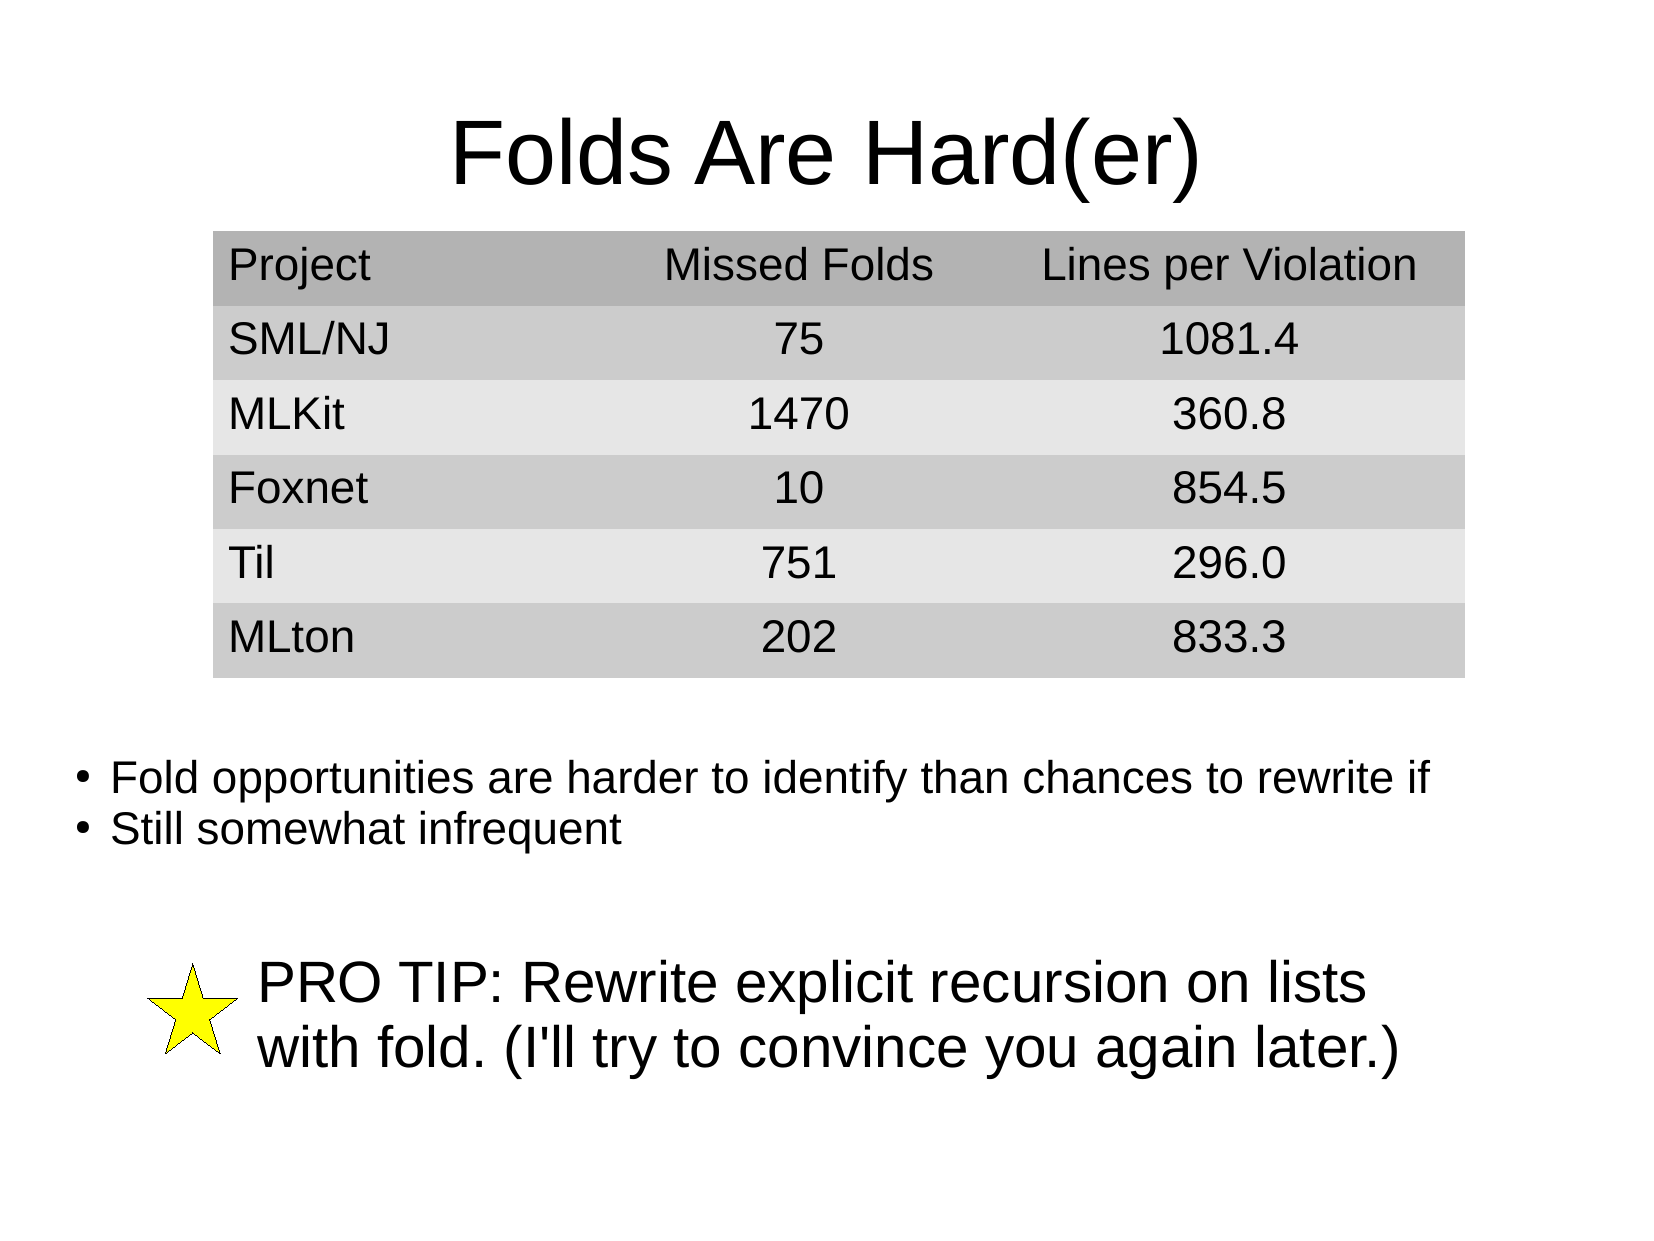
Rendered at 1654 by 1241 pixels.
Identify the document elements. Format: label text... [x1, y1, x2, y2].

text_box [147, 963, 238, 1054]
table_cell Foxnet [213, 455, 604, 529]
table_cell 360.8 [994, 380, 1465, 455]
table_header Lines per Violation [994, 231, 1465, 306]
table_cell MLton [213, 603, 604, 678]
table_cell Til [213, 529, 604, 603]
table_cell MLKit [213, 380, 604, 455]
table_cell 1081.4 [994, 306, 1465, 380]
table_cell 10 [604, 455, 994, 529]
table_cell 1470 [604, 380, 994, 455]
text_box Fold opportunities are harder to identify than chances to rewrite if Still somewhat infrequent [60, 744, 1561, 862]
table_header Project [213, 231, 604, 306]
table_cell 75 [604, 306, 994, 380]
text_box PRO TIP: Rewrite explicit recursion on lists with fold. (I'll try to convince you again later.) [242, 942, 1456, 1169]
table_cell 296.0 [994, 529, 1465, 603]
table_cell 833.3 [994, 603, 1465, 678]
title Folds Are Hard(er) [82, 49, 1571, 257]
table_cell SML/NJ [213, 306, 604, 380]
table_cell 202 [604, 603, 994, 678]
table_cell 854.5 [994, 455, 1465, 529]
table_header Missed Folds [604, 231, 994, 306]
table_cell 751 [604, 529, 994, 603]
